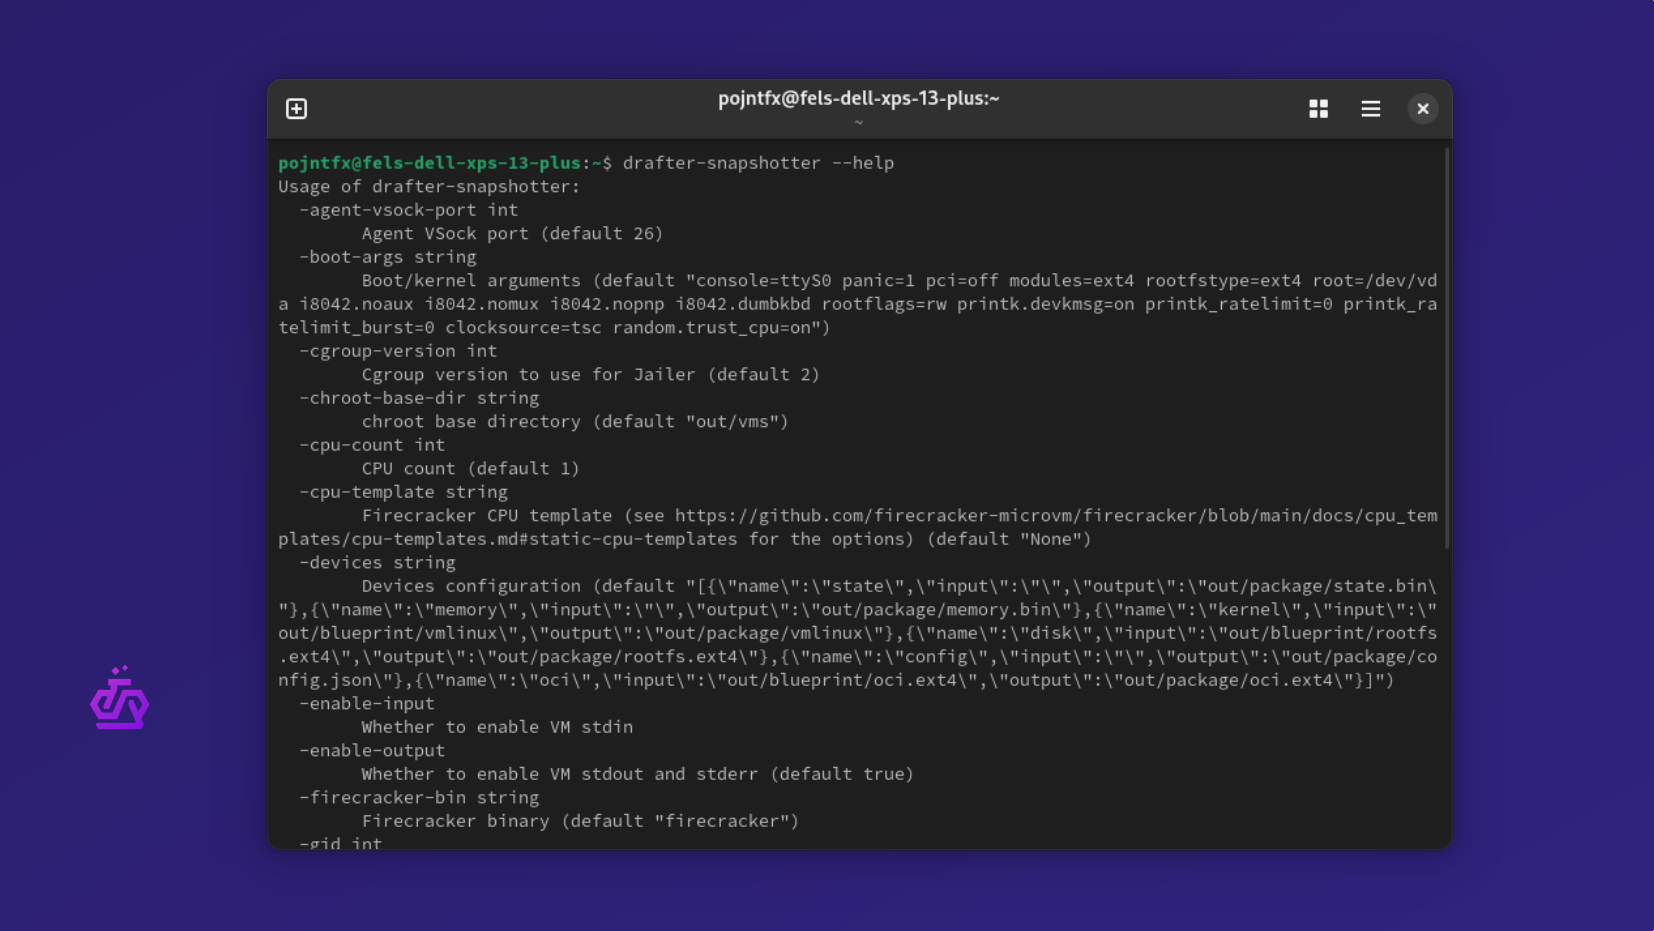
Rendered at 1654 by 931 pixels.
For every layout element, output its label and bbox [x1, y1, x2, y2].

picture [70, 643, 150, 755]
picture [187, 7, 1533, 931]
